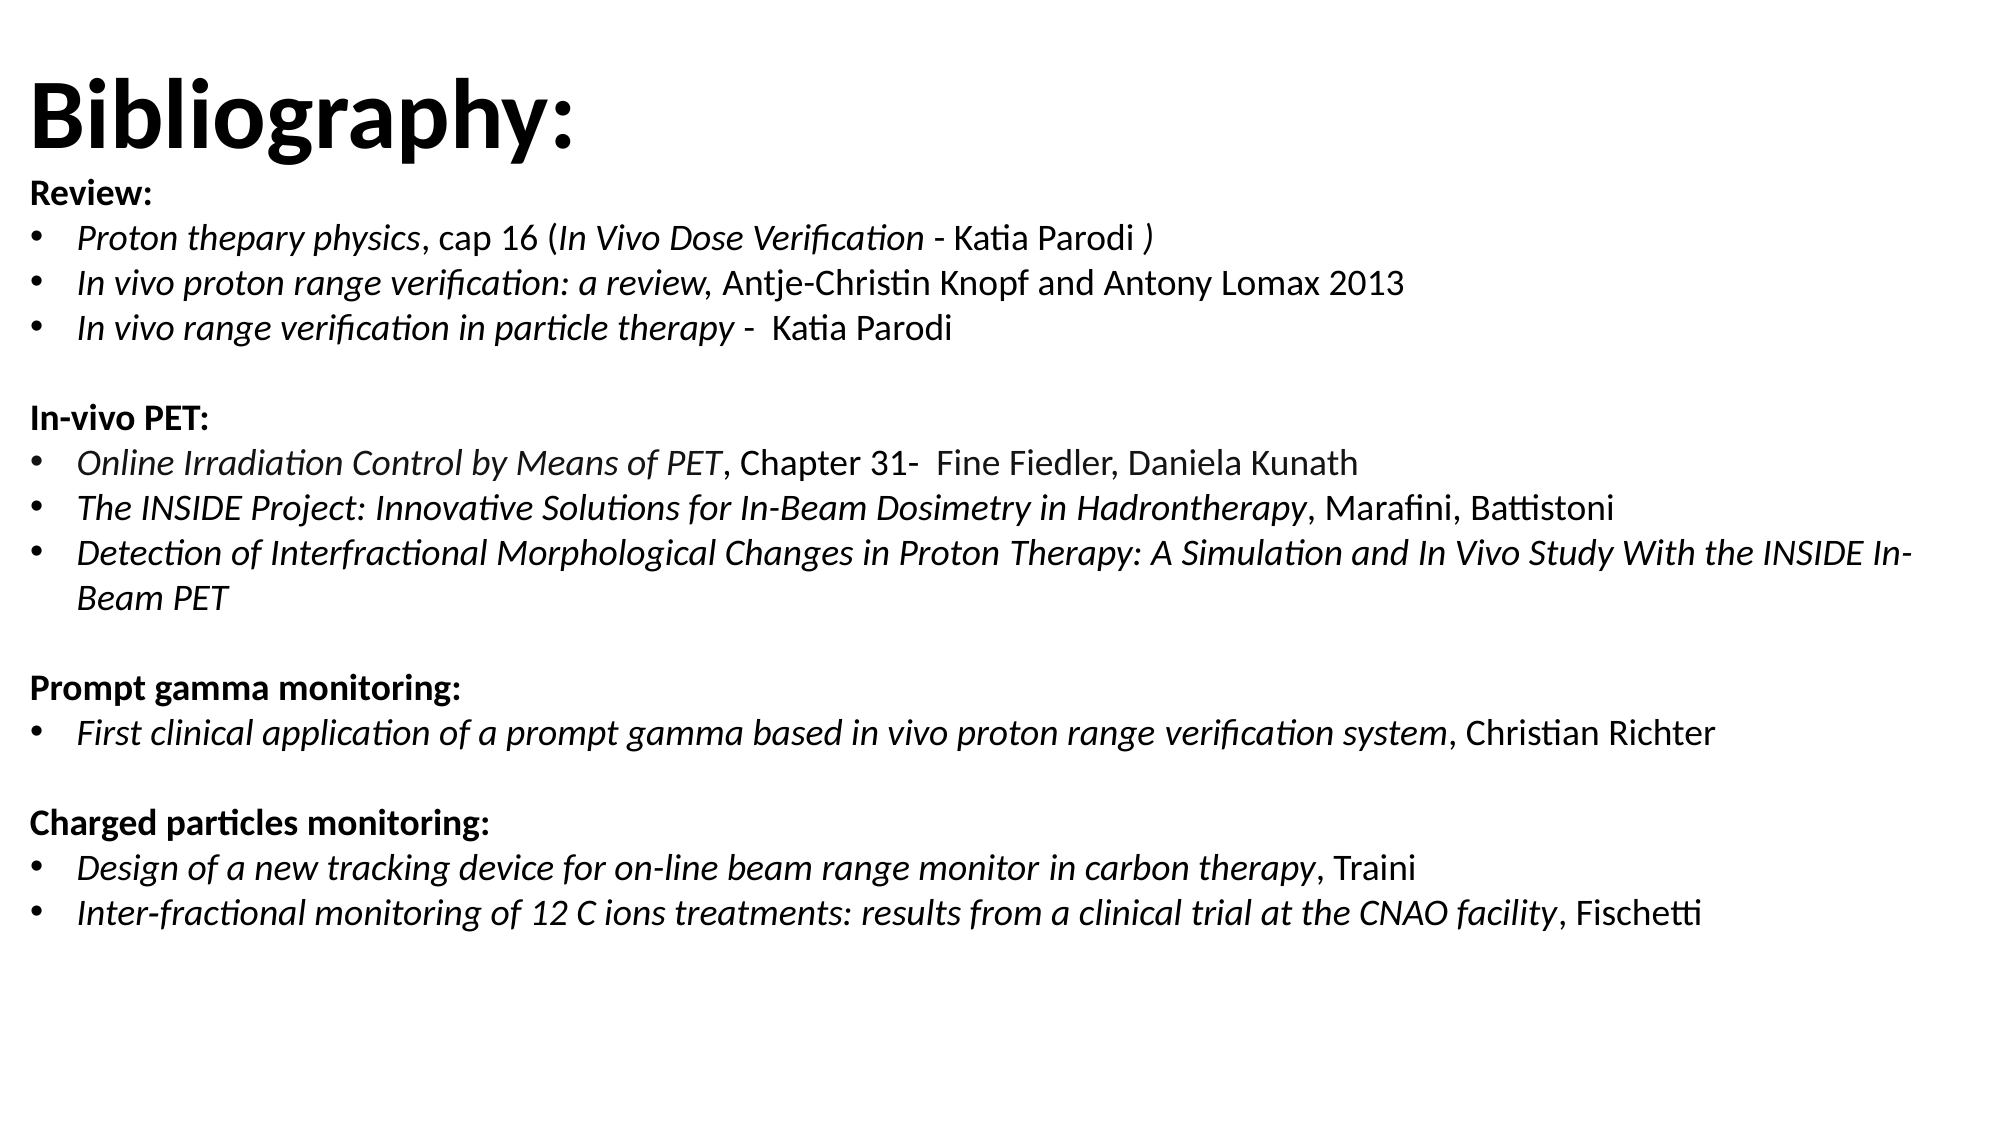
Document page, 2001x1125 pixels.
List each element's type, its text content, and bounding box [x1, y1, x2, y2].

text_box Bibliography: Review: Proton thepary physics, cap 16 (In Vivo Dose Verification - Katia Parodi ) In vivo proton range verification: a review, Antje-Christin Knopf and Antony Lomax 2013 In vivo range verification in particle therapy - Katia Parodi In-vivo PET: Online Irradiation Control by Means of PET, Chapter 31- Fine Fiedler, Daniela Kunath The INSIDE Project: Innovative Solutions for In-Beam Dosimetry in Hadrontherapy, Marafini, Battistoni Detection of Interfractional Morphological Changes in Proton Therapy: A Simulation and In Vivo Study With the INSIDE In-Beam PET Prompt gamma monitoring: First clinical application of a prompt gamma based in vivo proton range verification system, Christian Richter Charged particles monitoring: Design of a new tracking device for on-line beam range monitor in carbon therapy, Traini Inter‑fractional monitoring of 12 C ions treatments: results from a clinical trial at the CNAO facility, Fischetti [29, 48, 1925, 1028]
